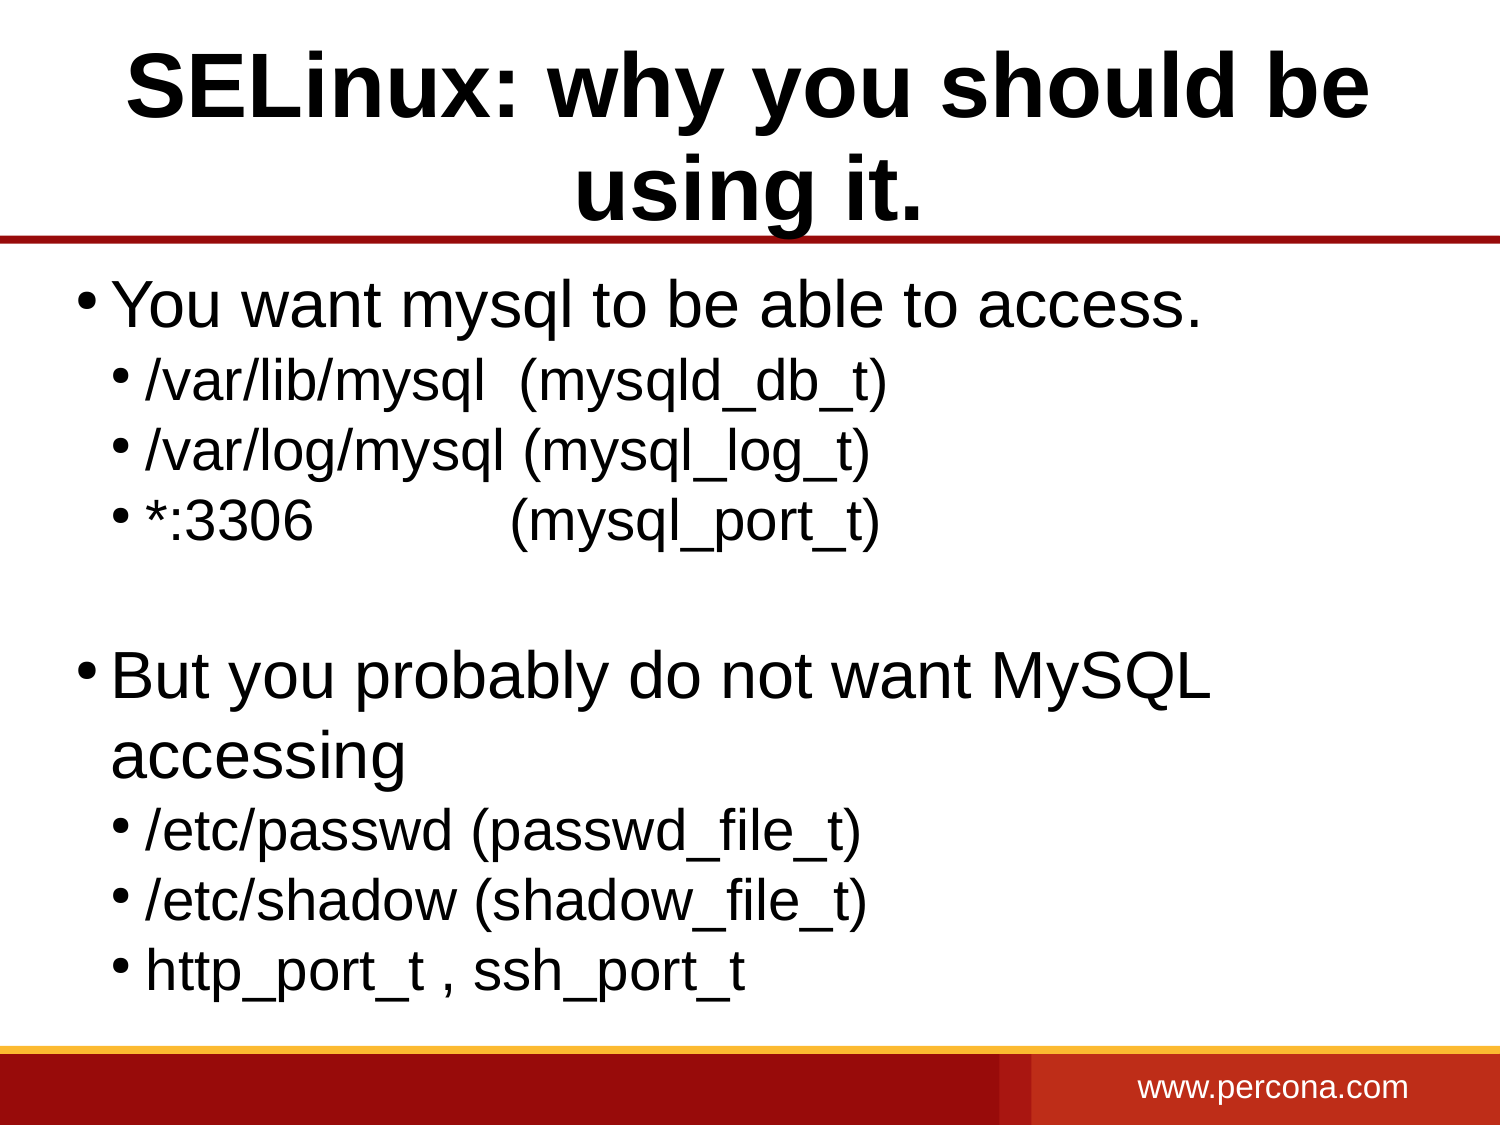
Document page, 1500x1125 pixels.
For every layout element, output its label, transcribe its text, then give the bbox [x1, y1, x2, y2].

text_box You want mysql to be able to access. /var/lib/mysql (mysqld_db_t) /var/log/mysql (mysql_log_t) *:3306 (mysql_port_t) But you probably do not want MySQL accessing /etc/passwd (passwd_file_t) /etc/shadow (shadow_file_t) http_port_t , ssh_port_t [75, 263, 1425, 1006]
text_box SELinux: why you should be using it. [75, 44, 1425, 233]
